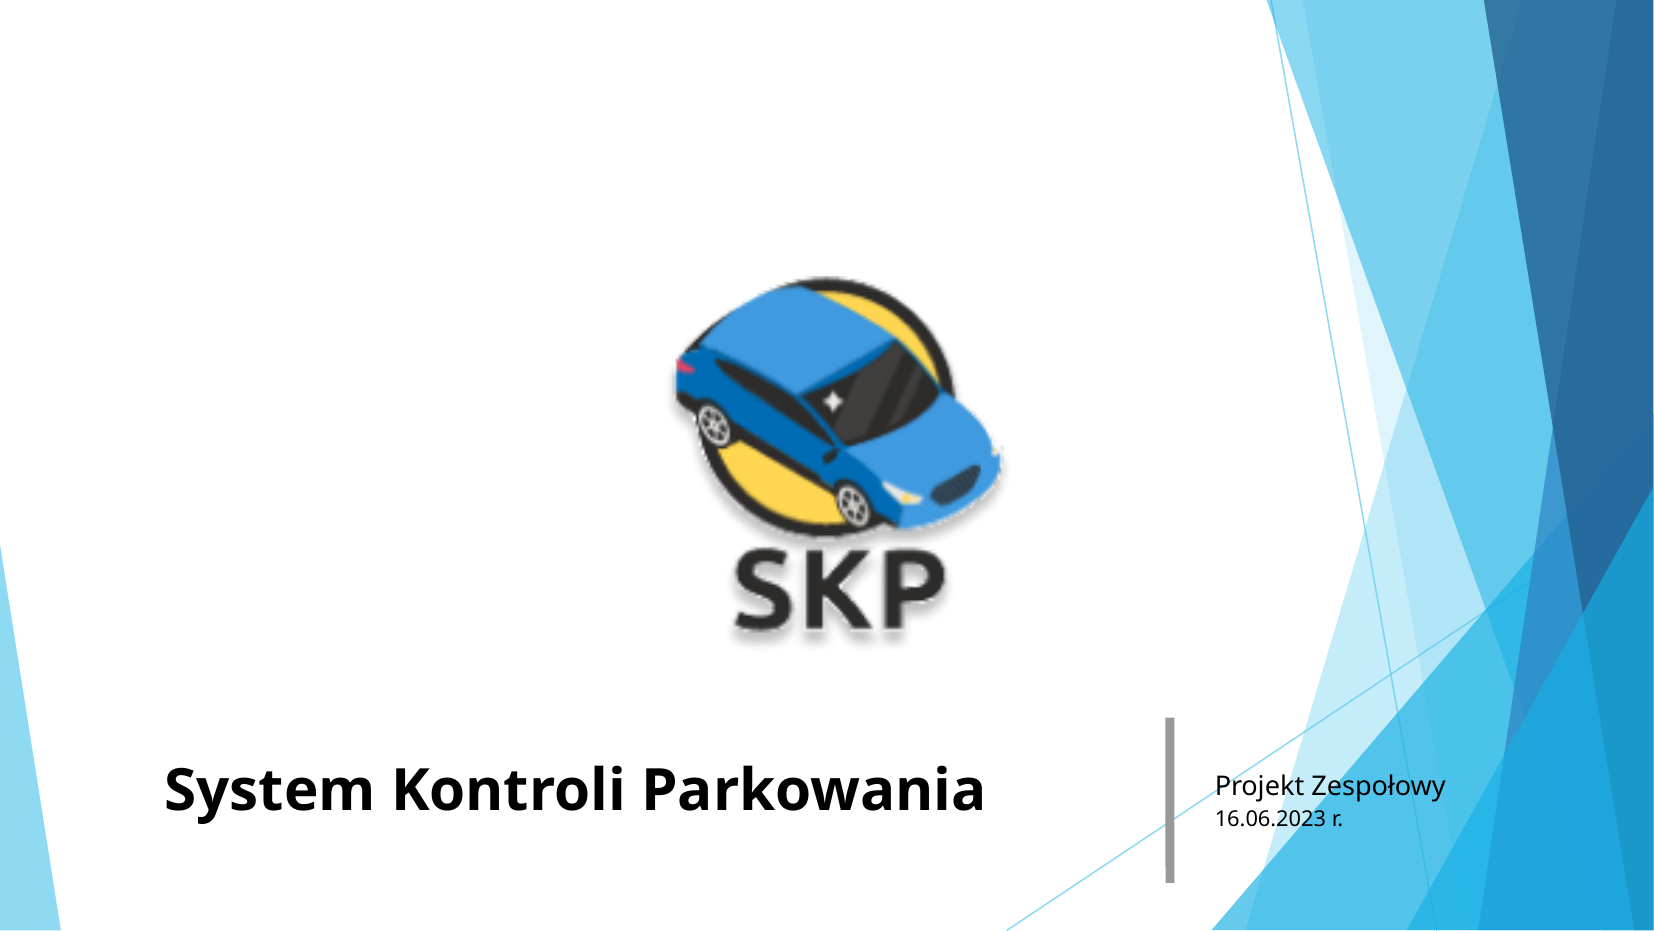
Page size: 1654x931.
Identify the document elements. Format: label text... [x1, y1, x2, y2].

text_box System Kontroli Parkowania [149, 740, 1131, 931]
picture [570, 179, 1111, 754]
text_box Projekt Zespołowy 16.06.2023 r. [1199, 759, 1590, 841]
